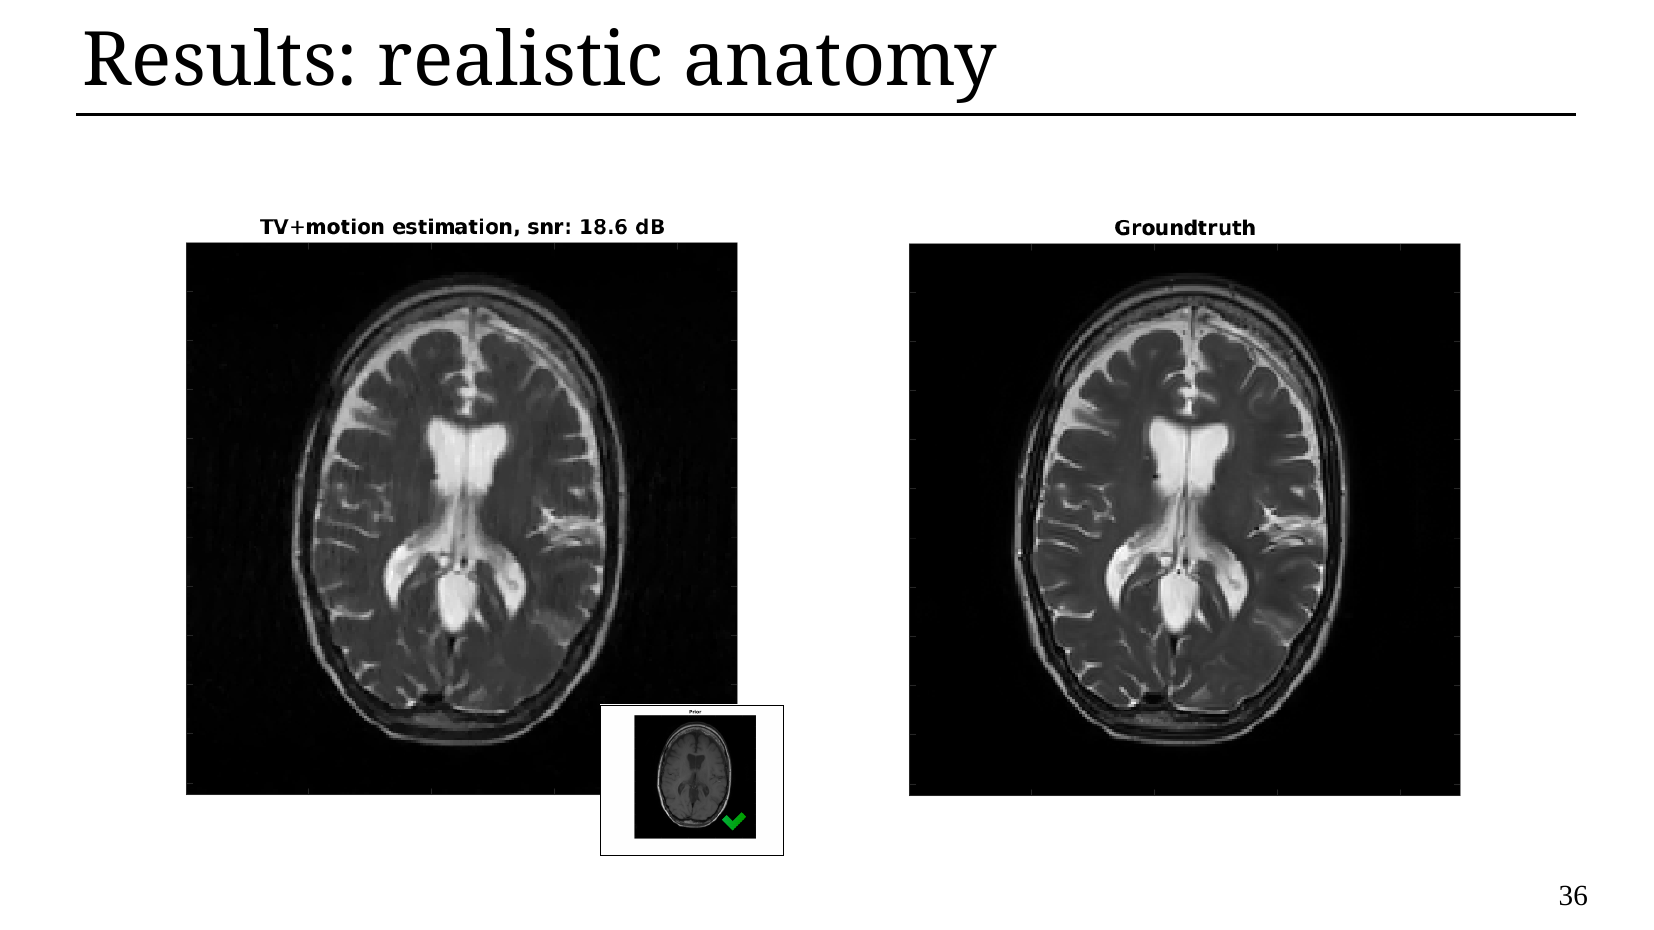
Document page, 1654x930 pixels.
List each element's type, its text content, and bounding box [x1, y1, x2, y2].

title Results: realistic anatomy [82, 7, 1571, 106]
picture [30, 192, 1588, 870]
